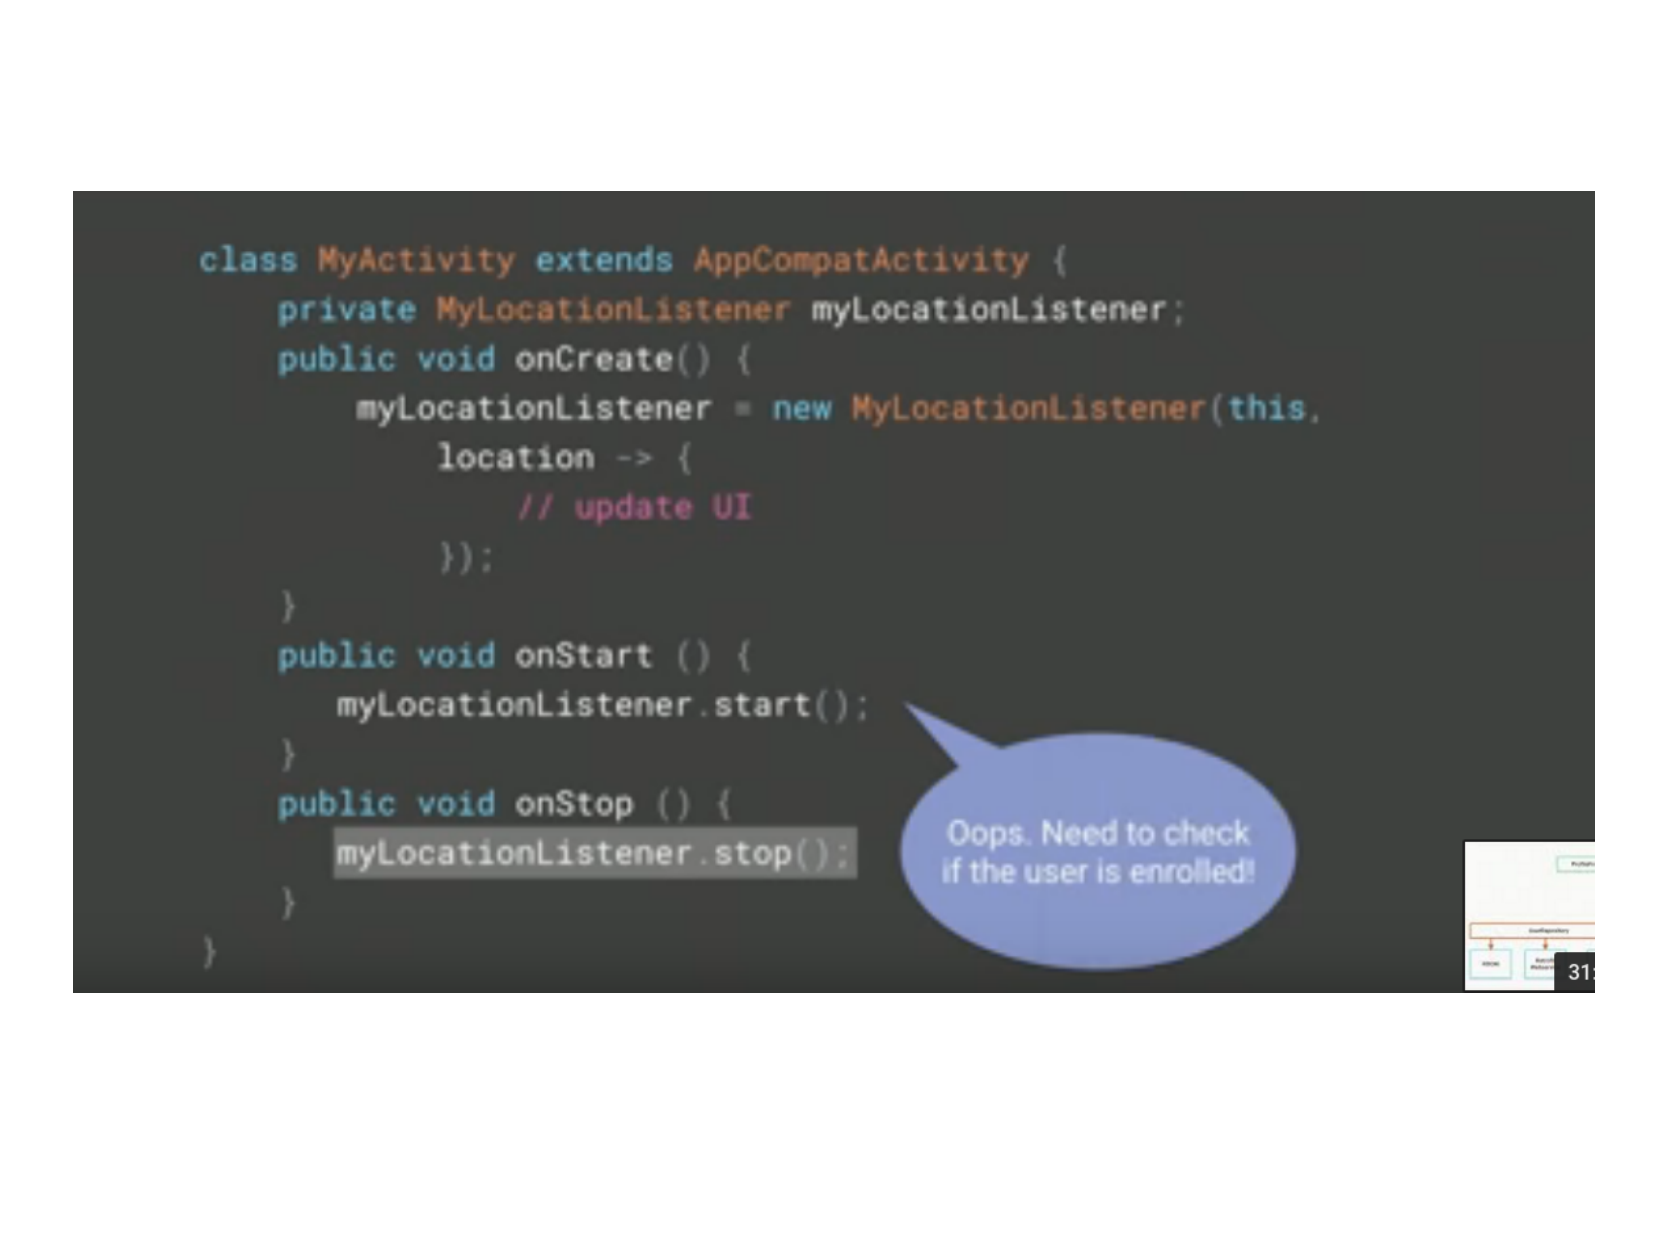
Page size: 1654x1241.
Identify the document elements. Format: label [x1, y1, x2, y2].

picture [73, 191, 1595, 993]
